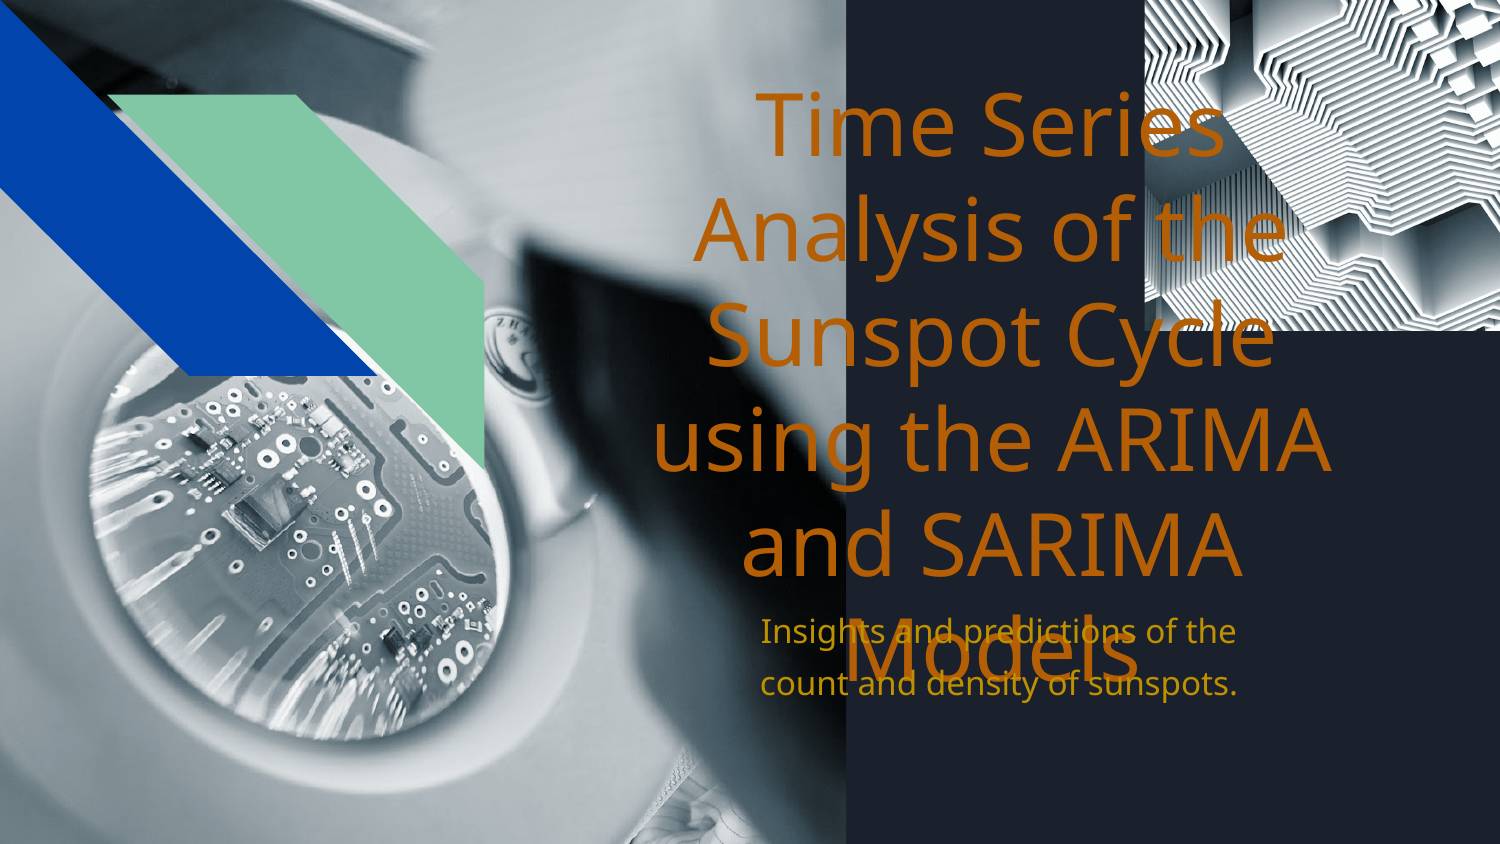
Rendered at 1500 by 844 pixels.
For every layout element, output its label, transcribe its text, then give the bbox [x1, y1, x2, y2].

picture [1365, 0, 1500, 189]
subtitle Insights and predictions of the count and density of sunspots. [714, 583, 1285, 705]
title Time Series Analysis of the Sunspot Cycle using the ARIMA and SARIMA Models [580, 53, 1404, 518]
picture [10, 0, 438, 197]
